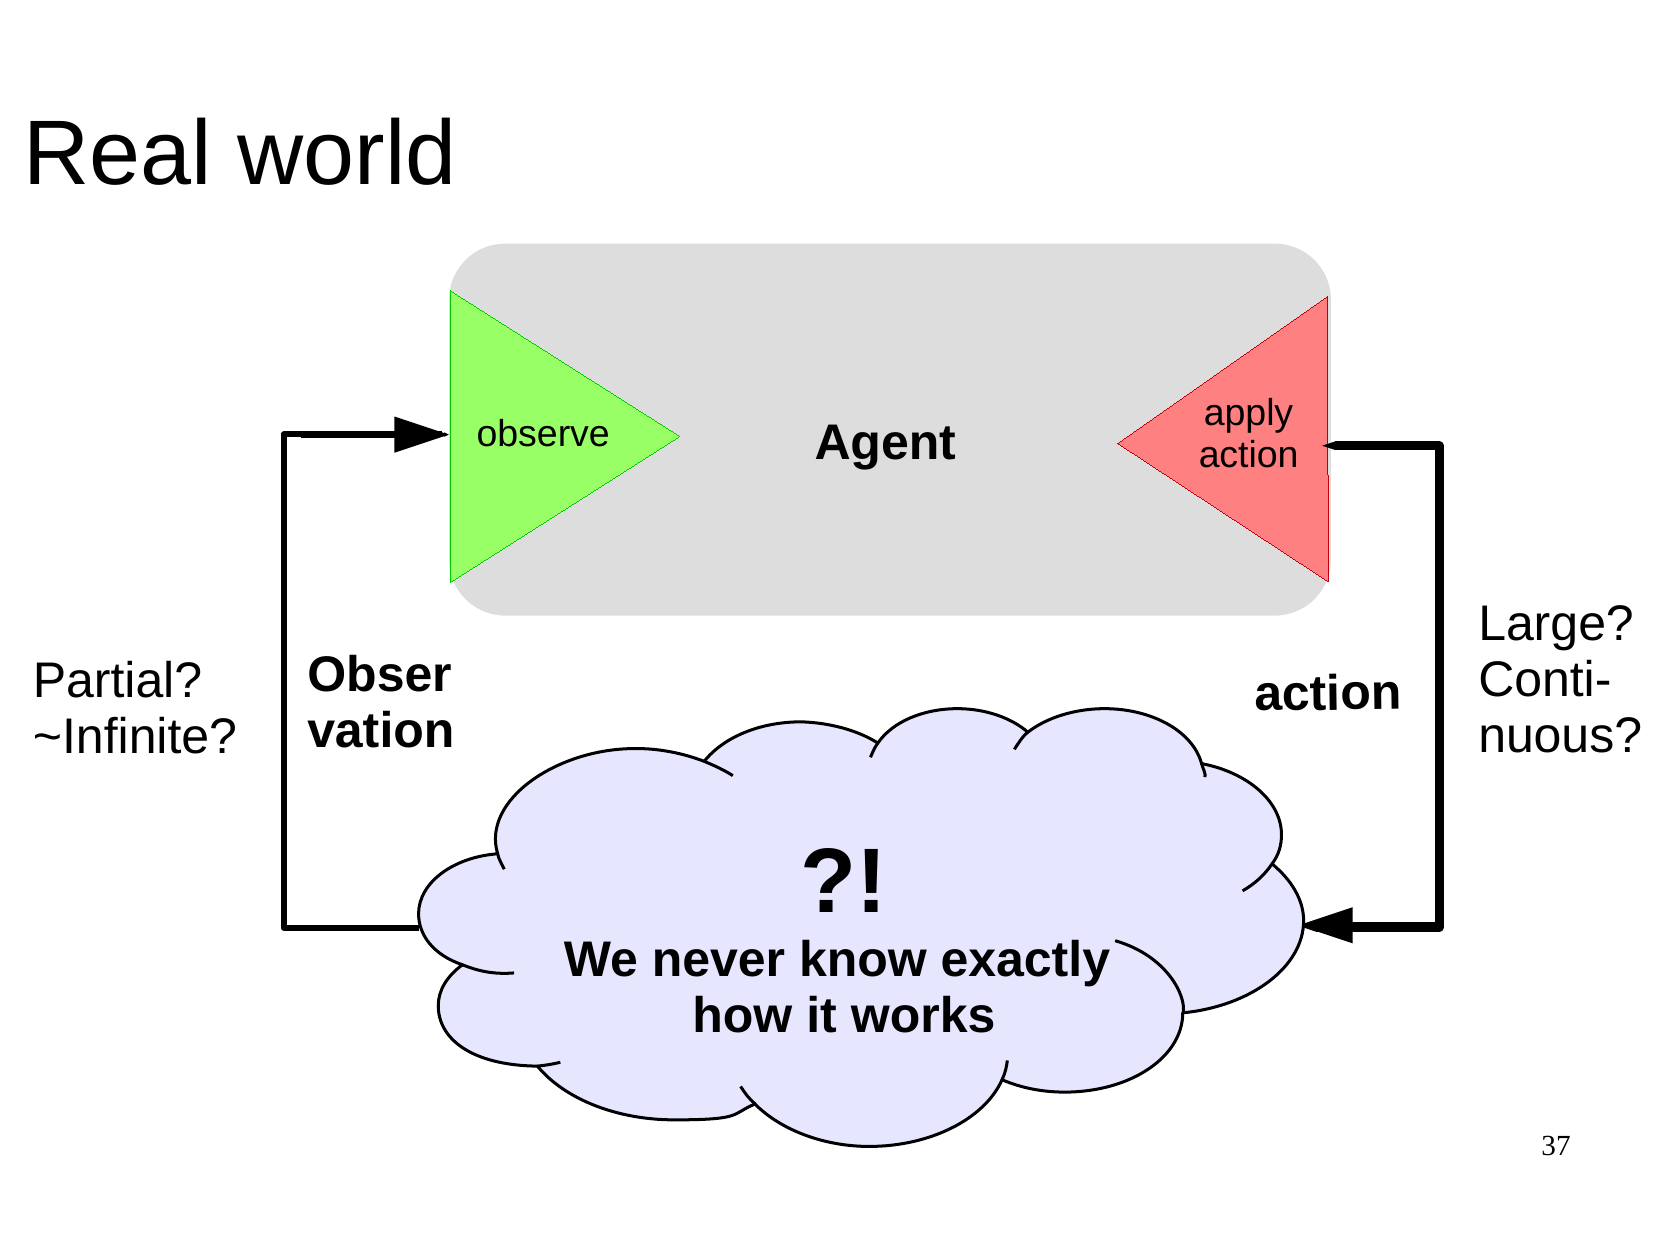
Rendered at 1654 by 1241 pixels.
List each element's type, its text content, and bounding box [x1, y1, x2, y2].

title Real world [23, 49, 1512, 257]
text_box [418, 859, 468, 1051]
text_box Agent [708, 398, 1062, 488]
text_box Partial? ~Infinite? [18, 645, 331, 843]
text_box ?! We never know exactly how it works [468, 821, 1220, 1052]
text_box [498, 708, 1304, 1006]
text_box apply action [1174, 375, 1323, 493]
text_box observe [428, 396, 659, 472]
text_box action [1230, 646, 1518, 796]
text_box [469, 1052, 1168, 1147]
text_box [439, 234, 1341, 625]
text_box Observation [283, 630, 479, 776]
text_box Large? Conti-nuous? [1463, 588, 1654, 786]
